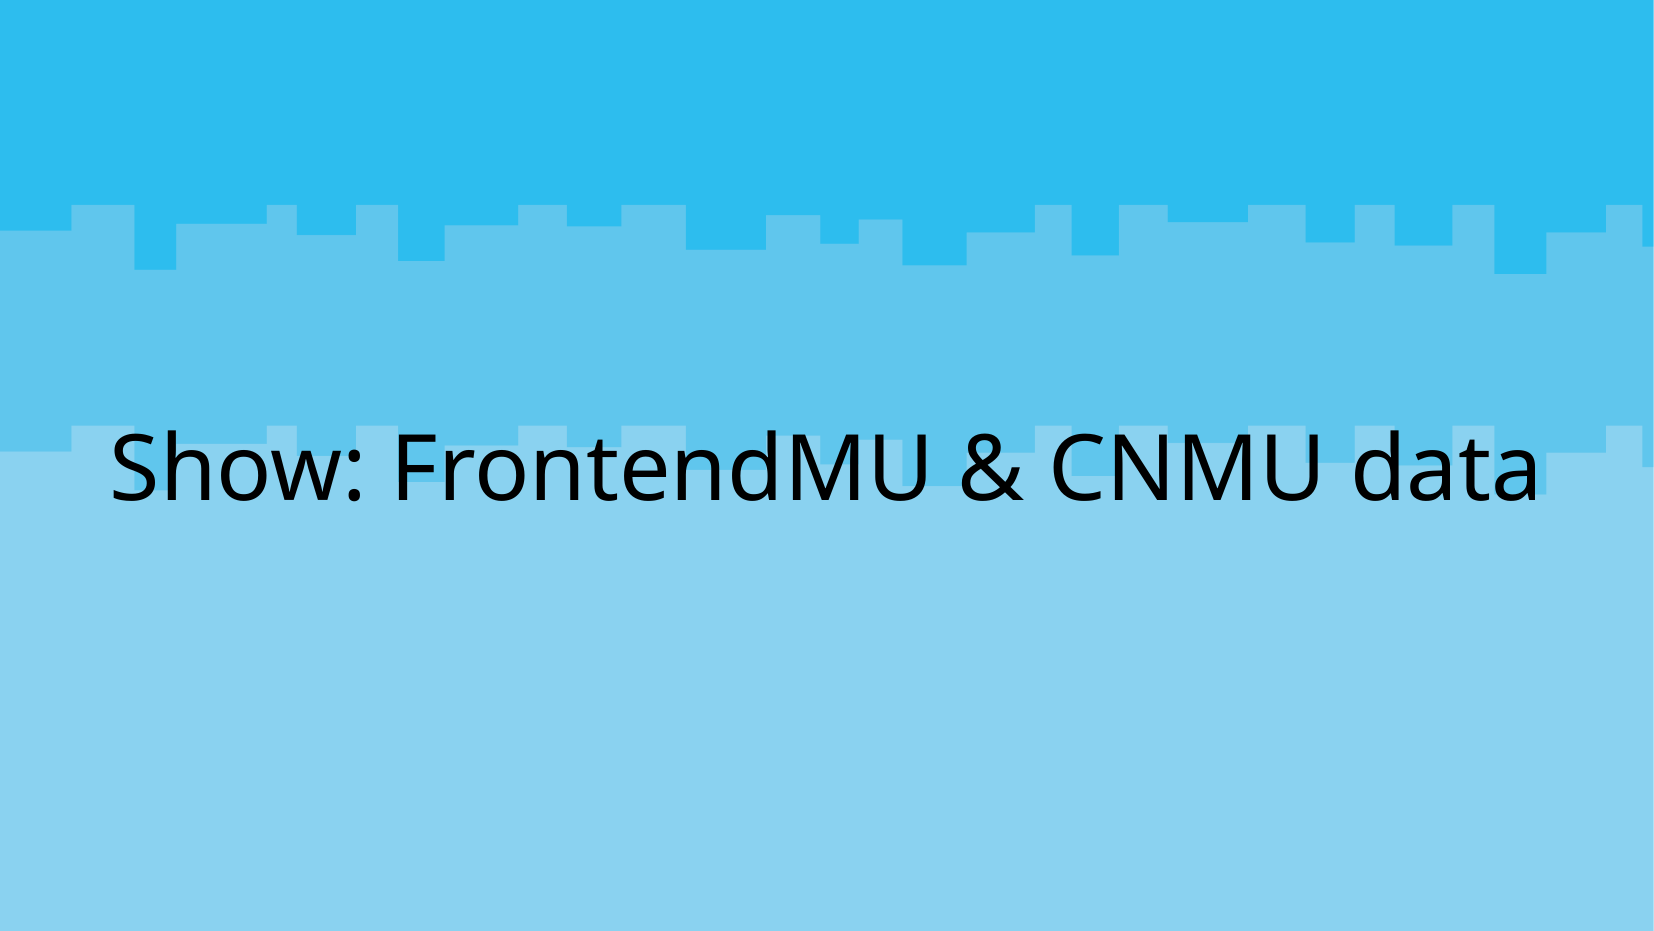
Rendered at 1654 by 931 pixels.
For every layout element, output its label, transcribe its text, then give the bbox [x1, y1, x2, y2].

picture [0, 0, 1654, 931]
title Show: FrontendMU & CNMU data [82, 373, 1571, 557]
